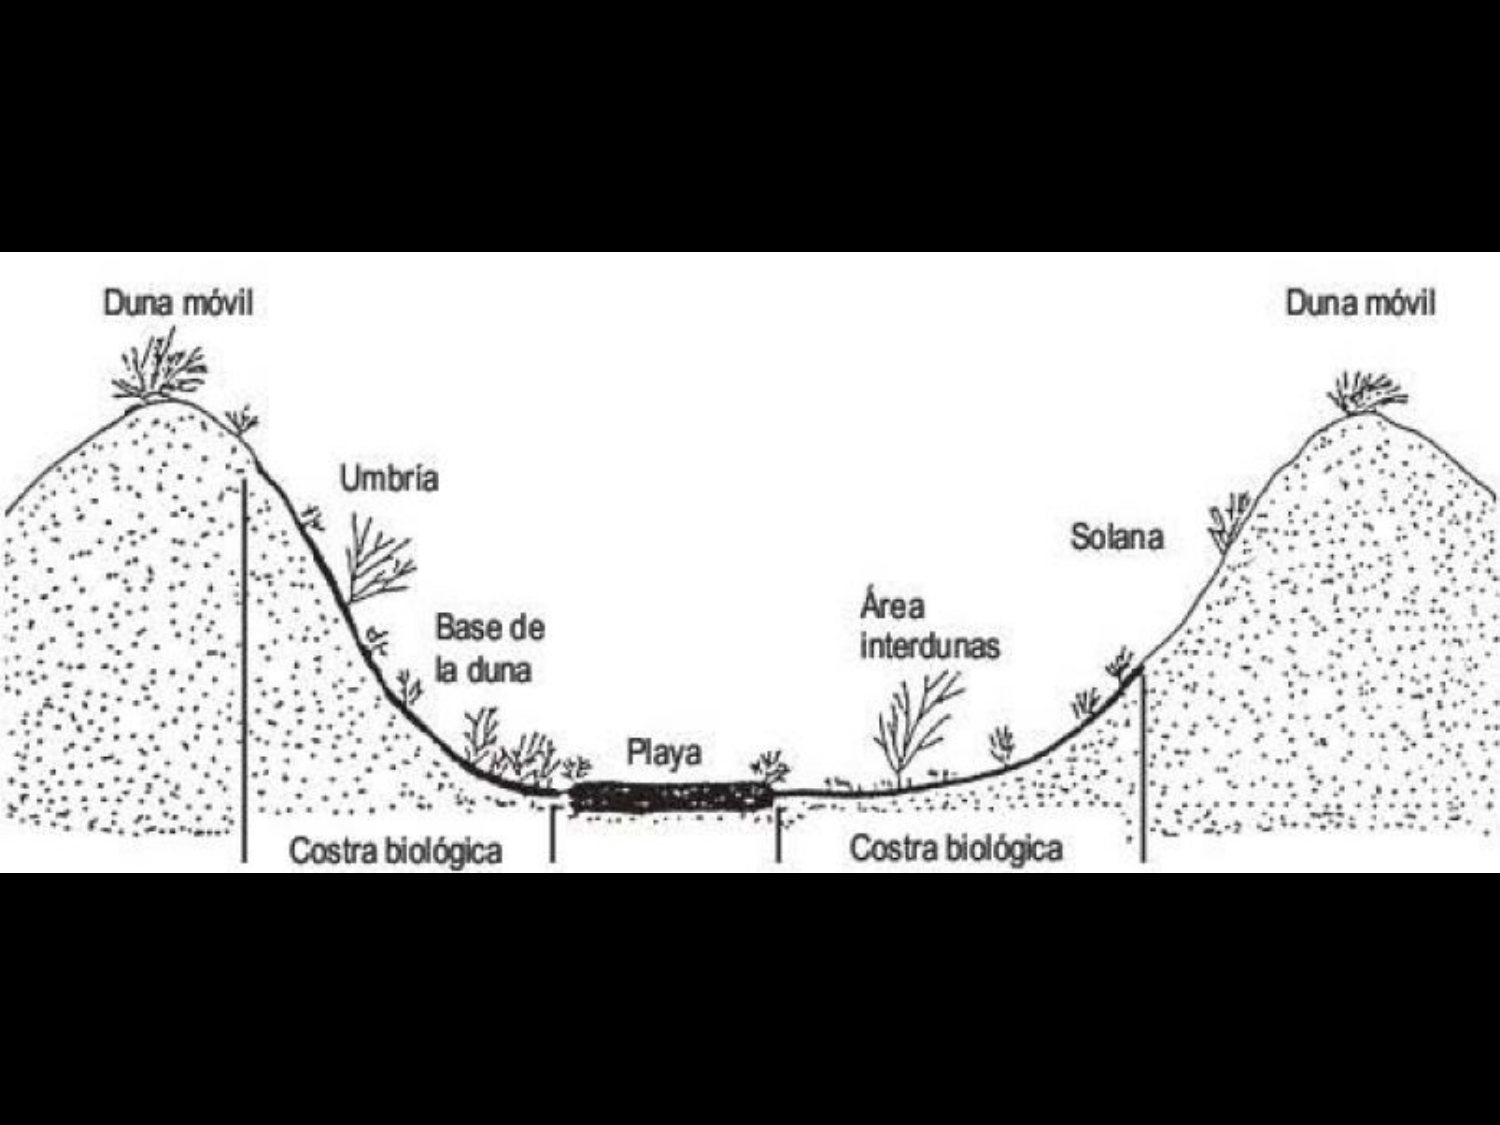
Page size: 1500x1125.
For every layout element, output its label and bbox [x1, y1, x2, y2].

picture [0, 252, 1500, 873]
